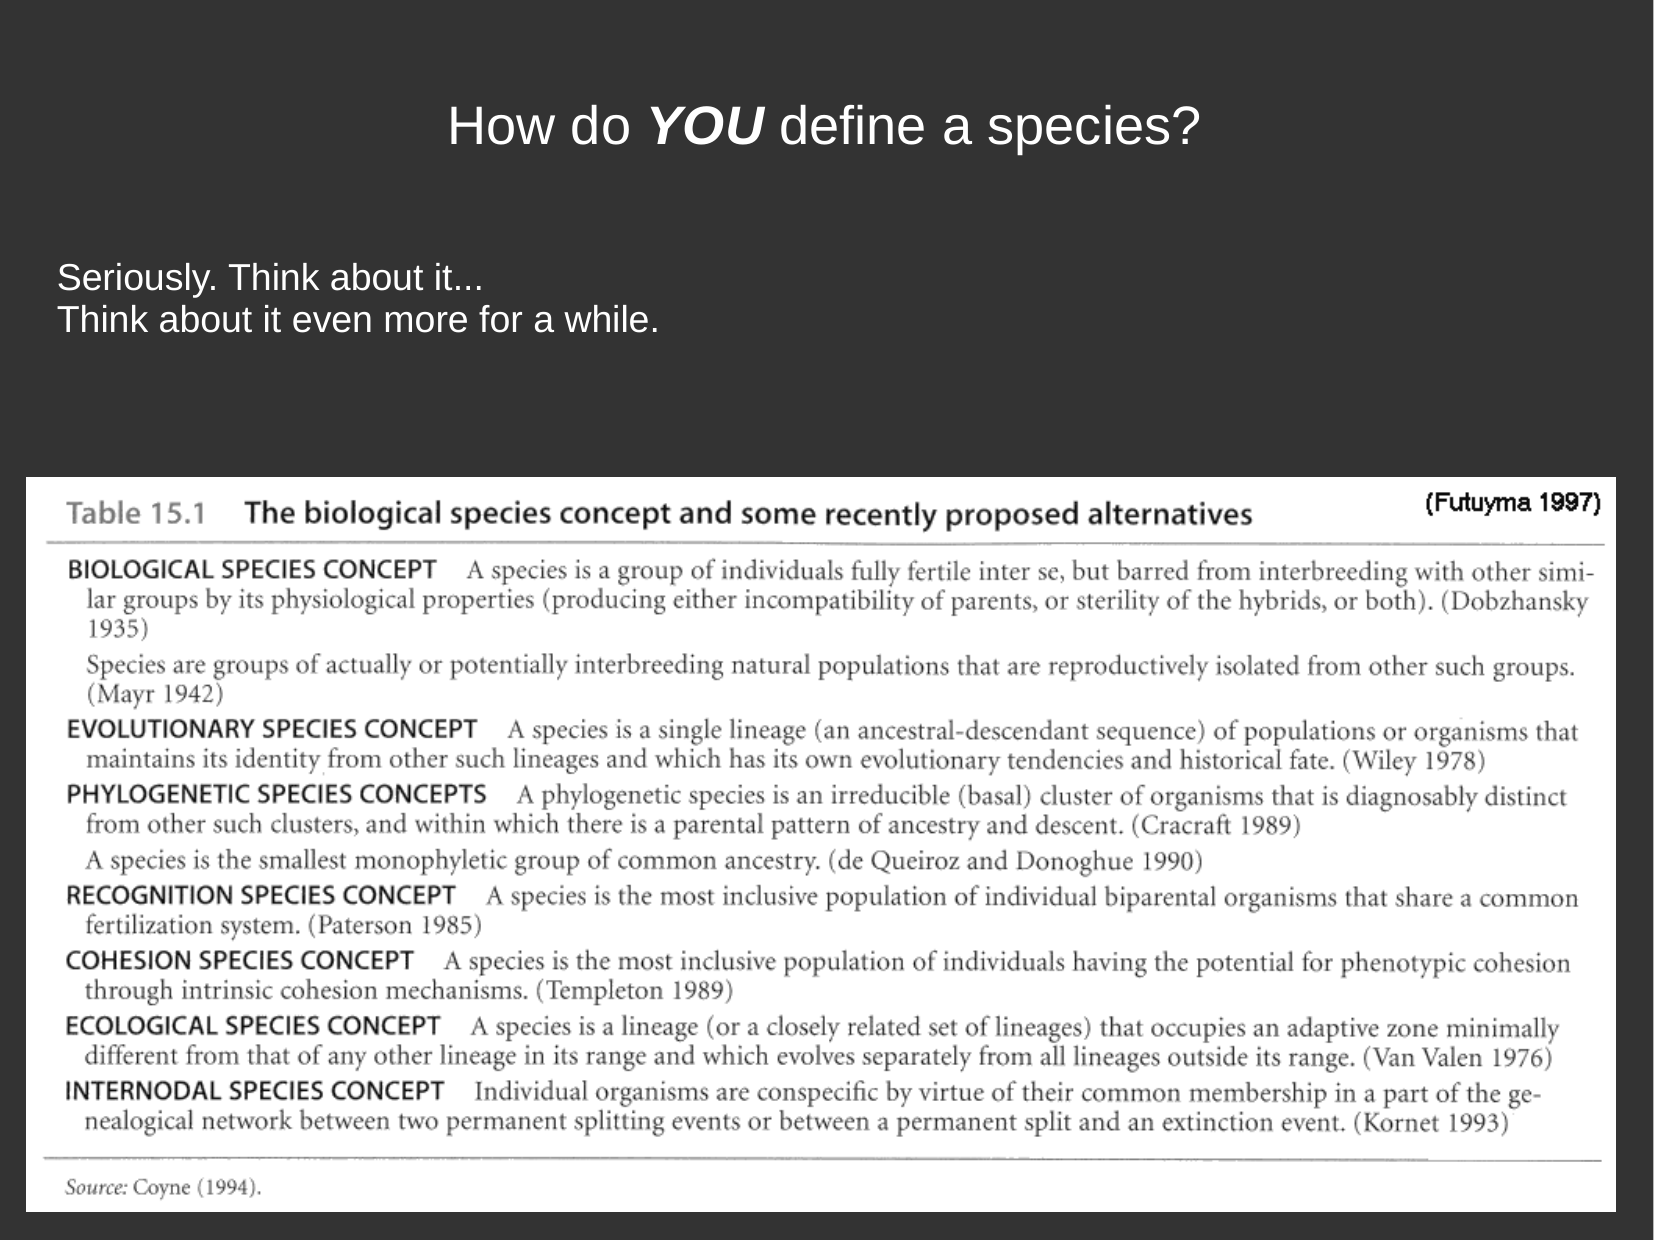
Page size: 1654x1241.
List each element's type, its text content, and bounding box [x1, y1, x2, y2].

text_box How do YOU define a species? [13, 88, 1637, 164]
picture [26, 477, 1616, 1212]
text_box Seriously. Think about it... Think about it even more for a while. [42, 249, 1614, 349]
